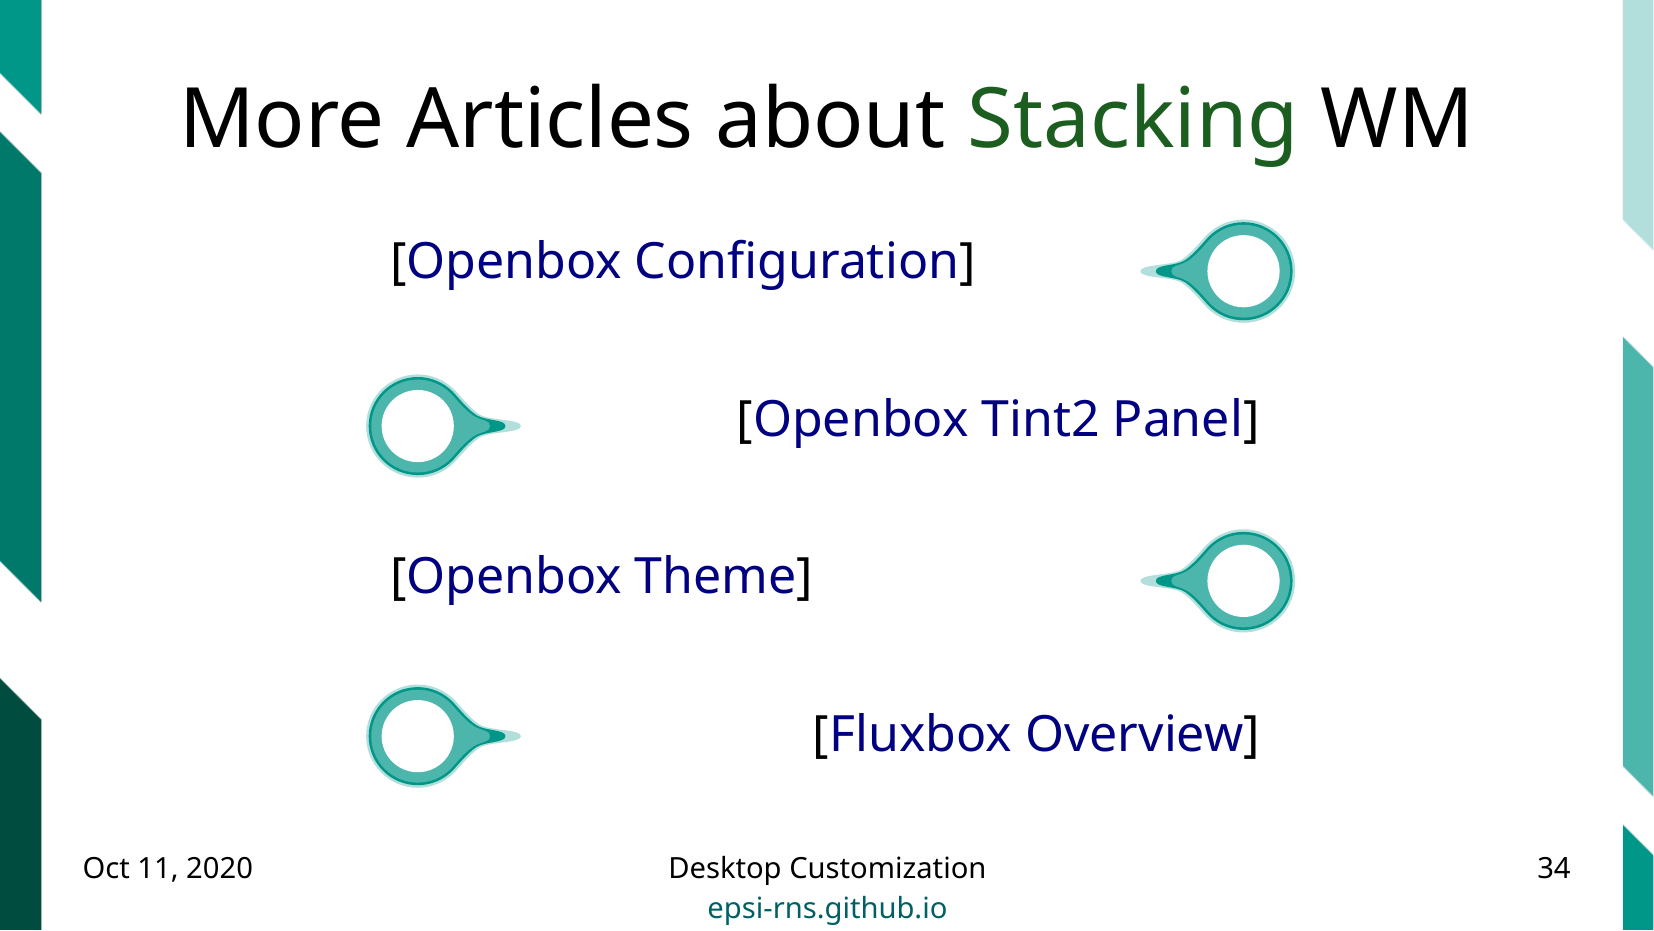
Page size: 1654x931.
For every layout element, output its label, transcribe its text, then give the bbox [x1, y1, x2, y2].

picture [0, 0, 1654, 931]
list [Openbox Configuration] [390, 225, 1036, 301]
list [Openbox Tint2 Panel] [615, 382, 1261, 466]
list [Openbox Theme] [390, 540, 1036, 616]
